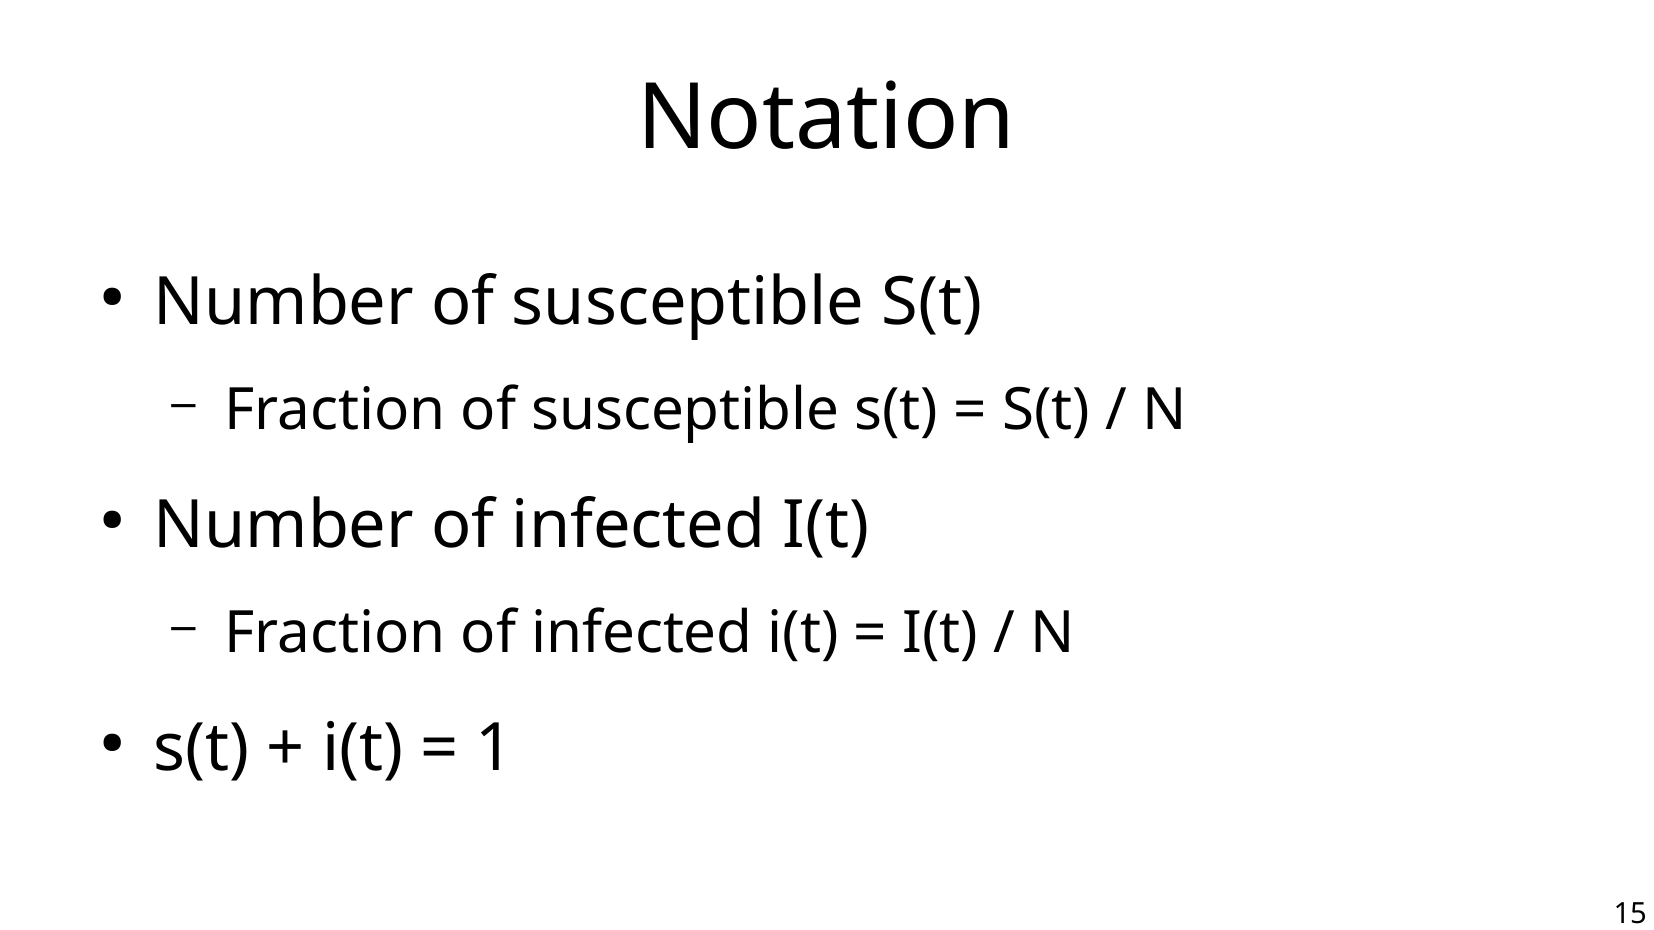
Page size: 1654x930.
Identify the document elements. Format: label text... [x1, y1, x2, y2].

title Notation [82, 1, 1571, 225]
list Number of susceptible S(t) Fraction of susceptible s(t) = S(t) / N Number of infected I(t) Fraction of infected i(t) = I(t) / N s(t) + i(t) = 1 [82, 252, 1571, 793]
